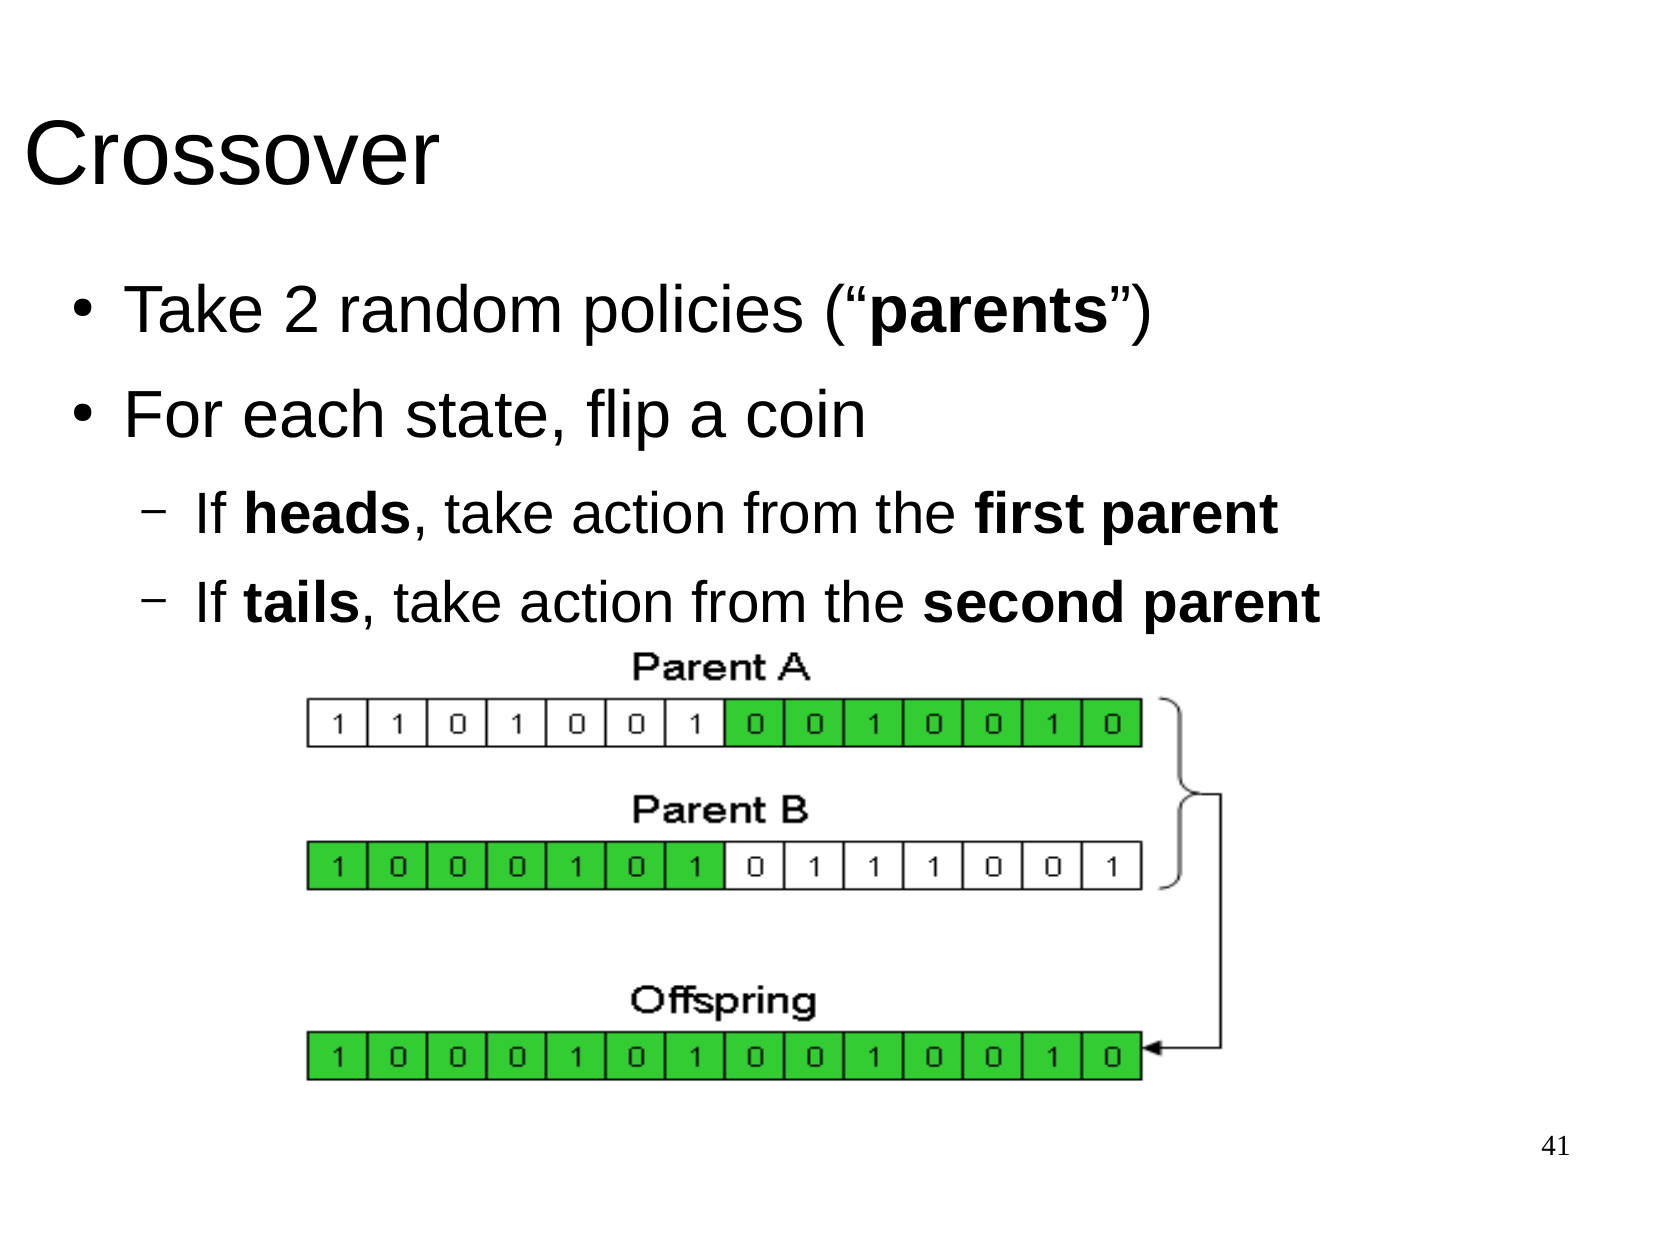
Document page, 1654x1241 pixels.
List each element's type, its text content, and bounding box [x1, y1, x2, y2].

picture [300, 645, 1235, 1087]
title Crossover [23, 49, 1512, 257]
list Take 2 random policies (“parents”) For each state, flip a coin If heads, take action from the first parent If tails, take action from the second parent [53, 272, 1542, 1241]
